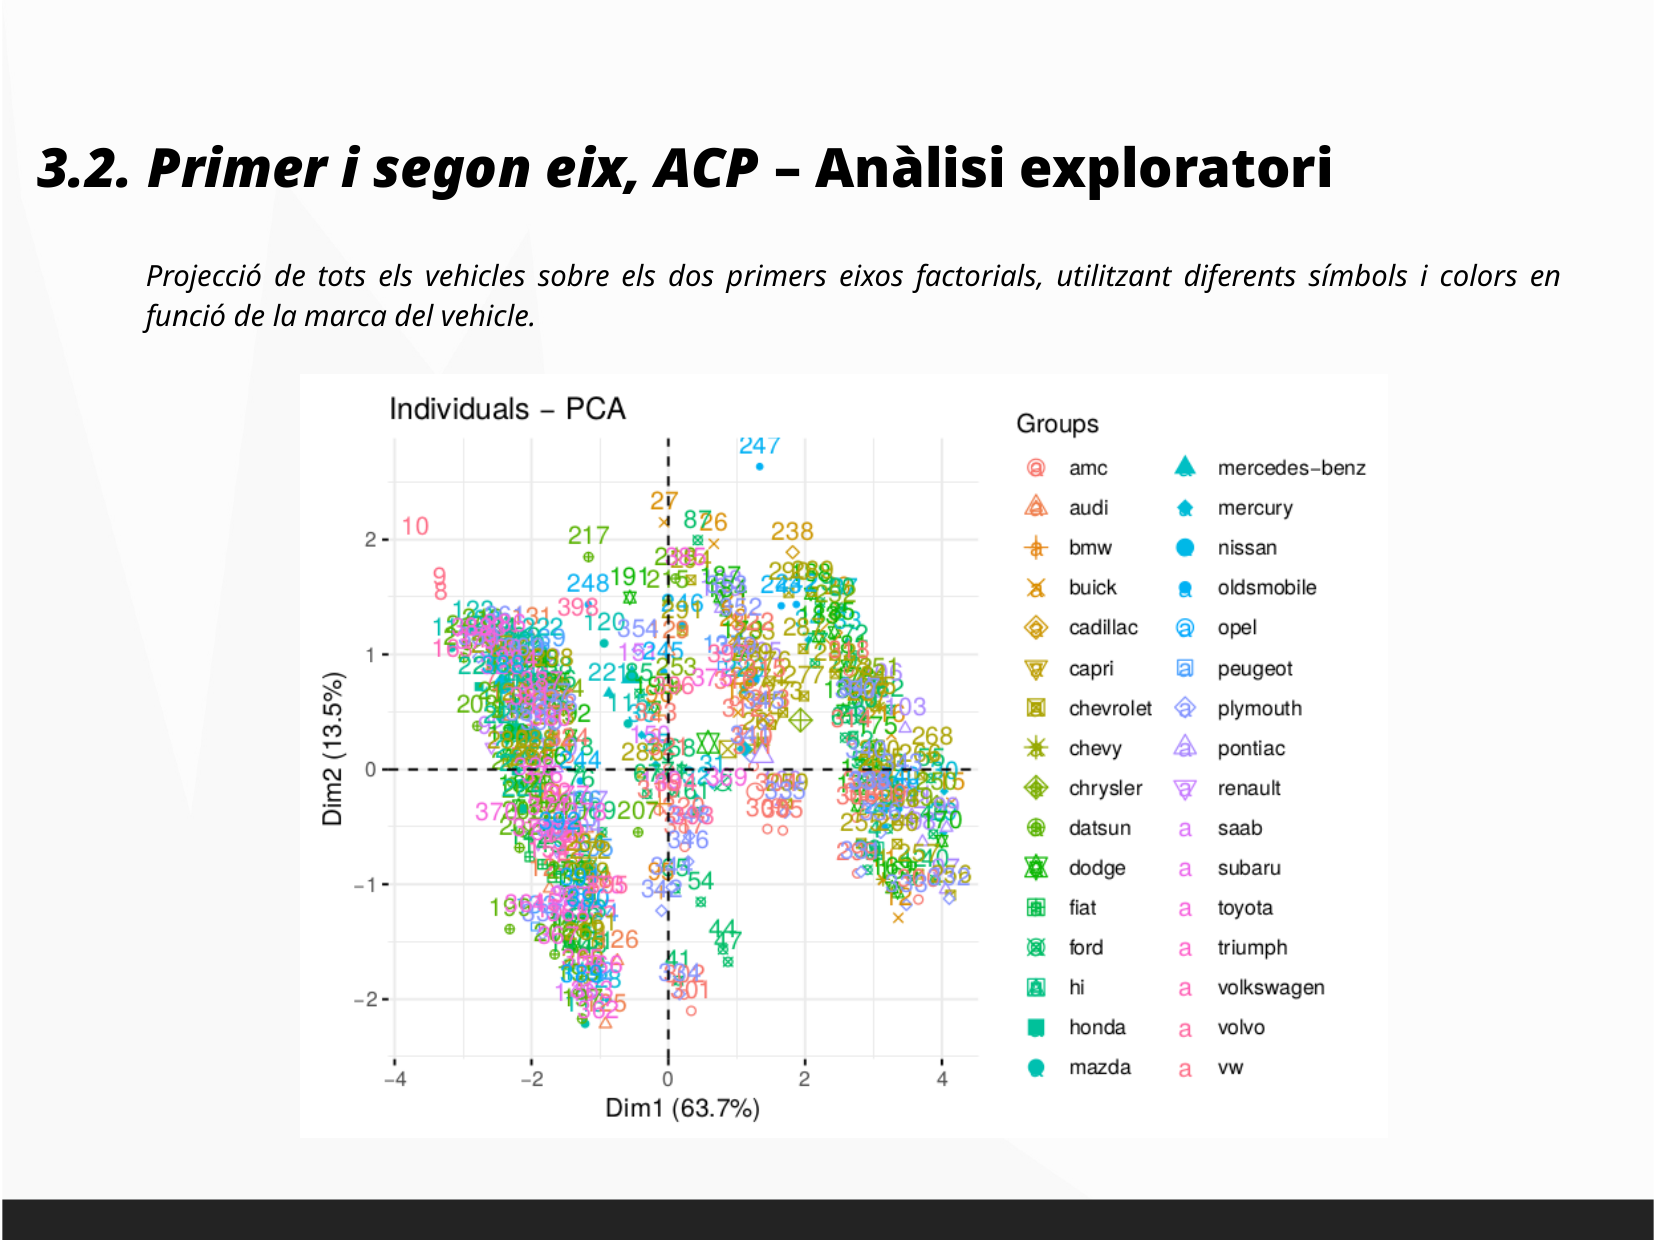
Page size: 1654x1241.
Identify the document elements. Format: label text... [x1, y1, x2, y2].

title 3.2. Primer i segon eix, ACP – Anàlisi exploratori [37, 112, 1613, 221]
picture [2, 0, 1654, 1241]
list Projecció de tots els vehicles sobre els dos primers eixos factorials, utilitzant diferents símbols i colors en funció de la marca del vehicle. [75, 255, 1564, 452]
